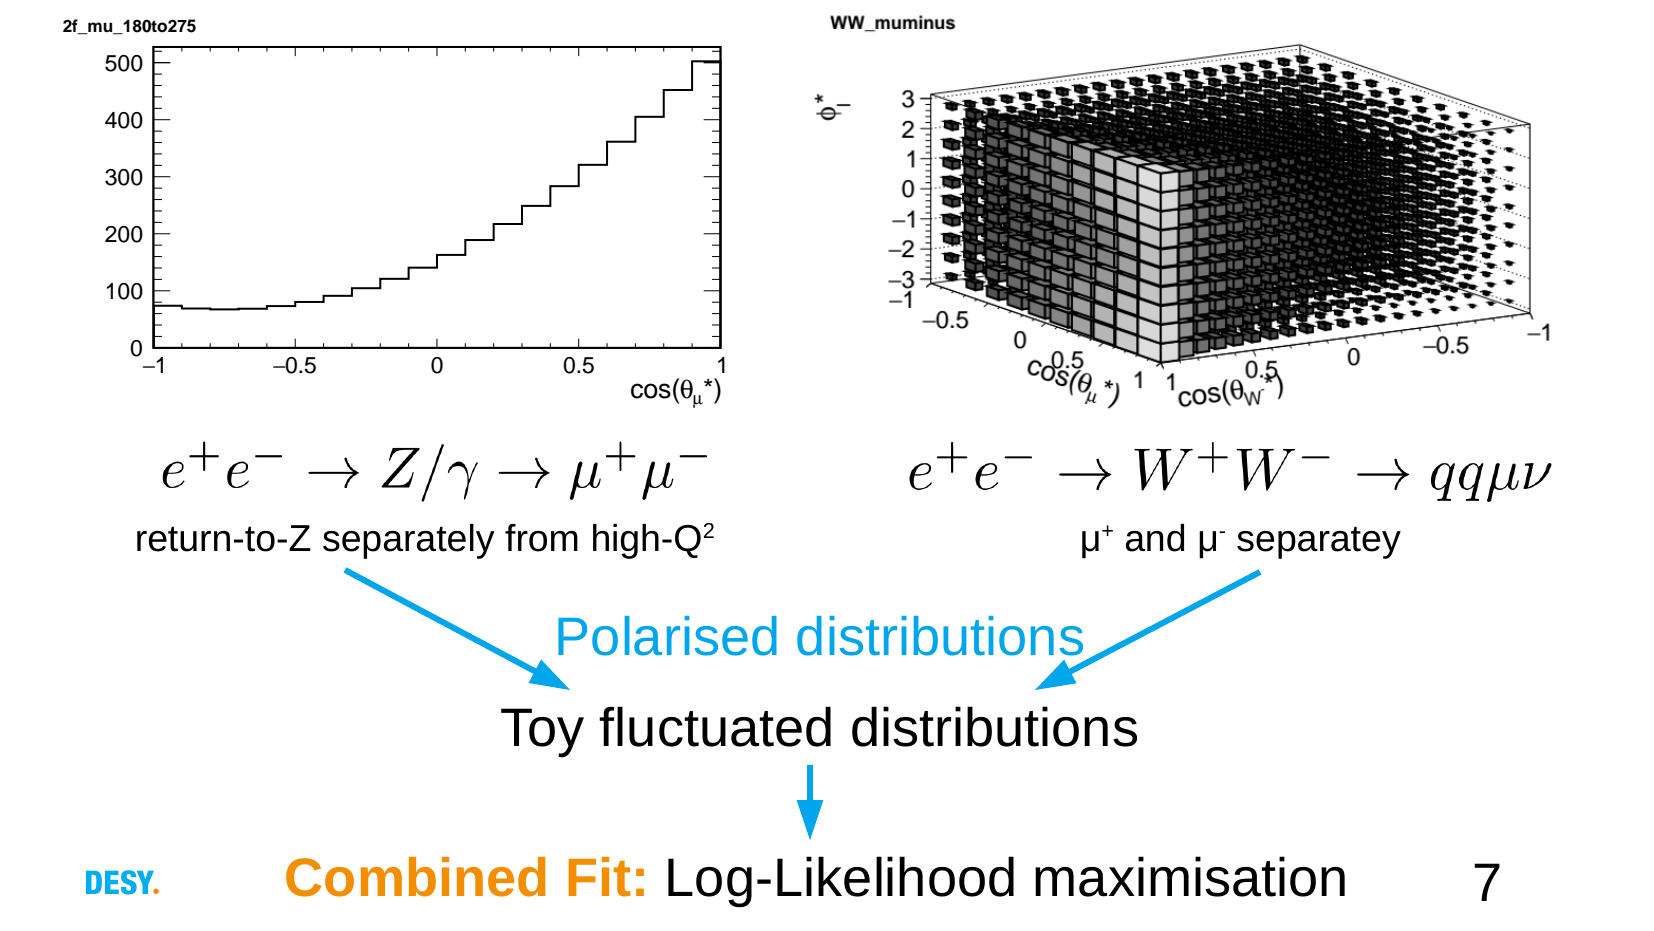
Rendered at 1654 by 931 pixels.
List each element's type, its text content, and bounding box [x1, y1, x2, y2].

picture [795, 10, 1594, 524]
text_box Polarised distributions [540, 598, 1116, 675]
text_box return-to-Z separately from high-Q2 [120, 510, 730, 567]
text_box Toy fluctuated distributions [485, 690, 1156, 826]
text_box Combined Fit: Log-Likelihood maximisation [270, 840, 1366, 916]
text_box μ+ and μ- separatey [1065, 510, 1416, 567]
picture [25, 15, 781, 524]
